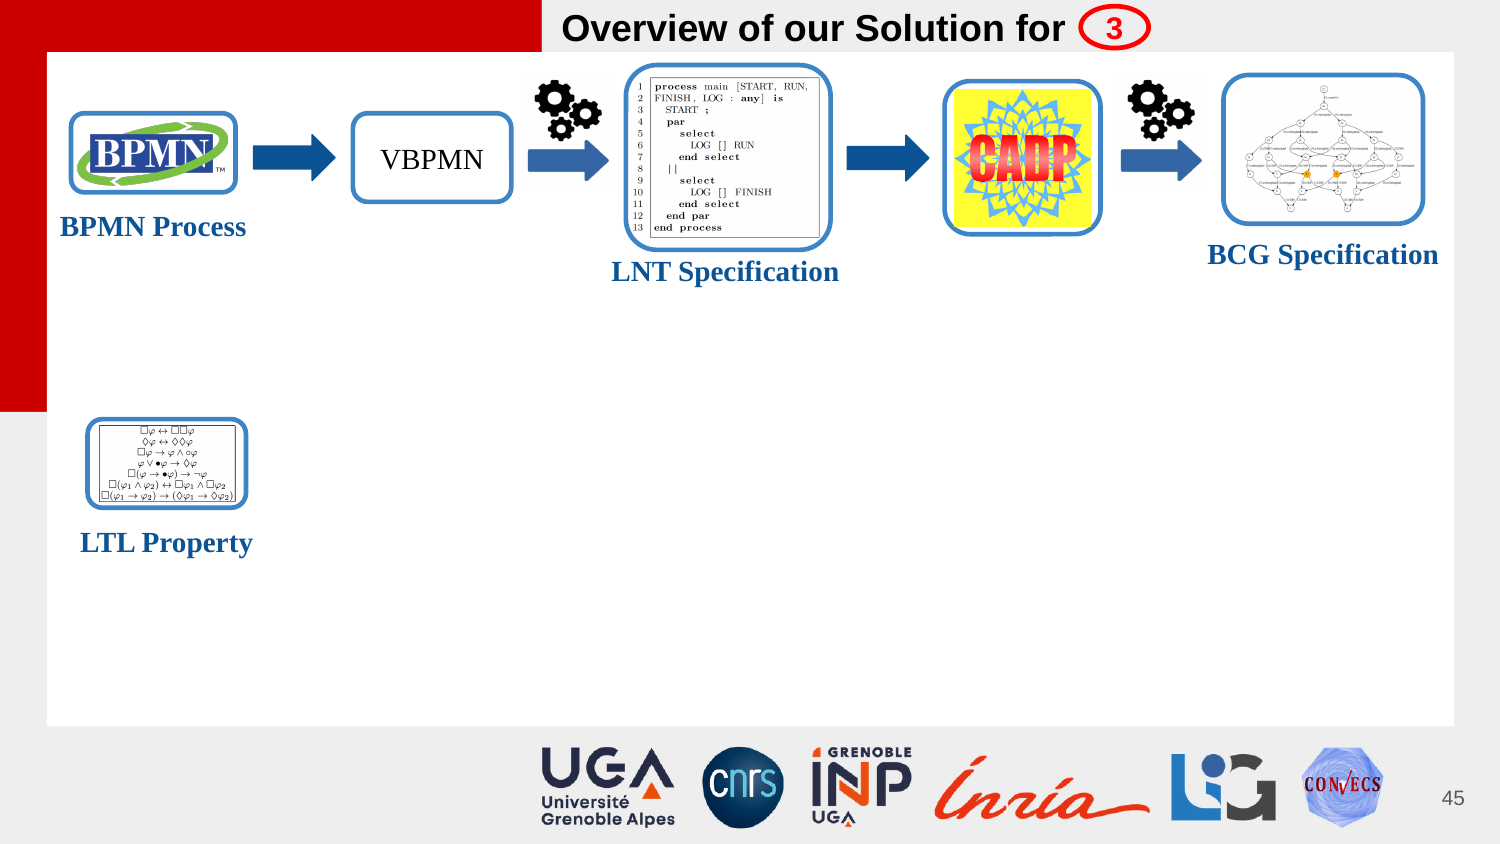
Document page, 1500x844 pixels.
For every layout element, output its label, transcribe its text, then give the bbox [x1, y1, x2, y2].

text_box BPMN Process [12, 197, 294, 252]
slide_number <numéro> [1389, 764, 1480, 830]
text_box LNT Specification [588, 248, 863, 291]
picture [0, 0, 1500, 844]
text_box [847, 135, 929, 181]
text_box VBPMN [352, 113, 512, 202]
text_box Overview of our Solution for [546, 0, 1441, 55]
text_box [253, 134, 335, 181]
text_box BCG Specification [1182, 225, 1464, 281]
text_box 3 [1080, 6, 1149, 49]
text_box LTL Property [26, 513, 308, 569]
